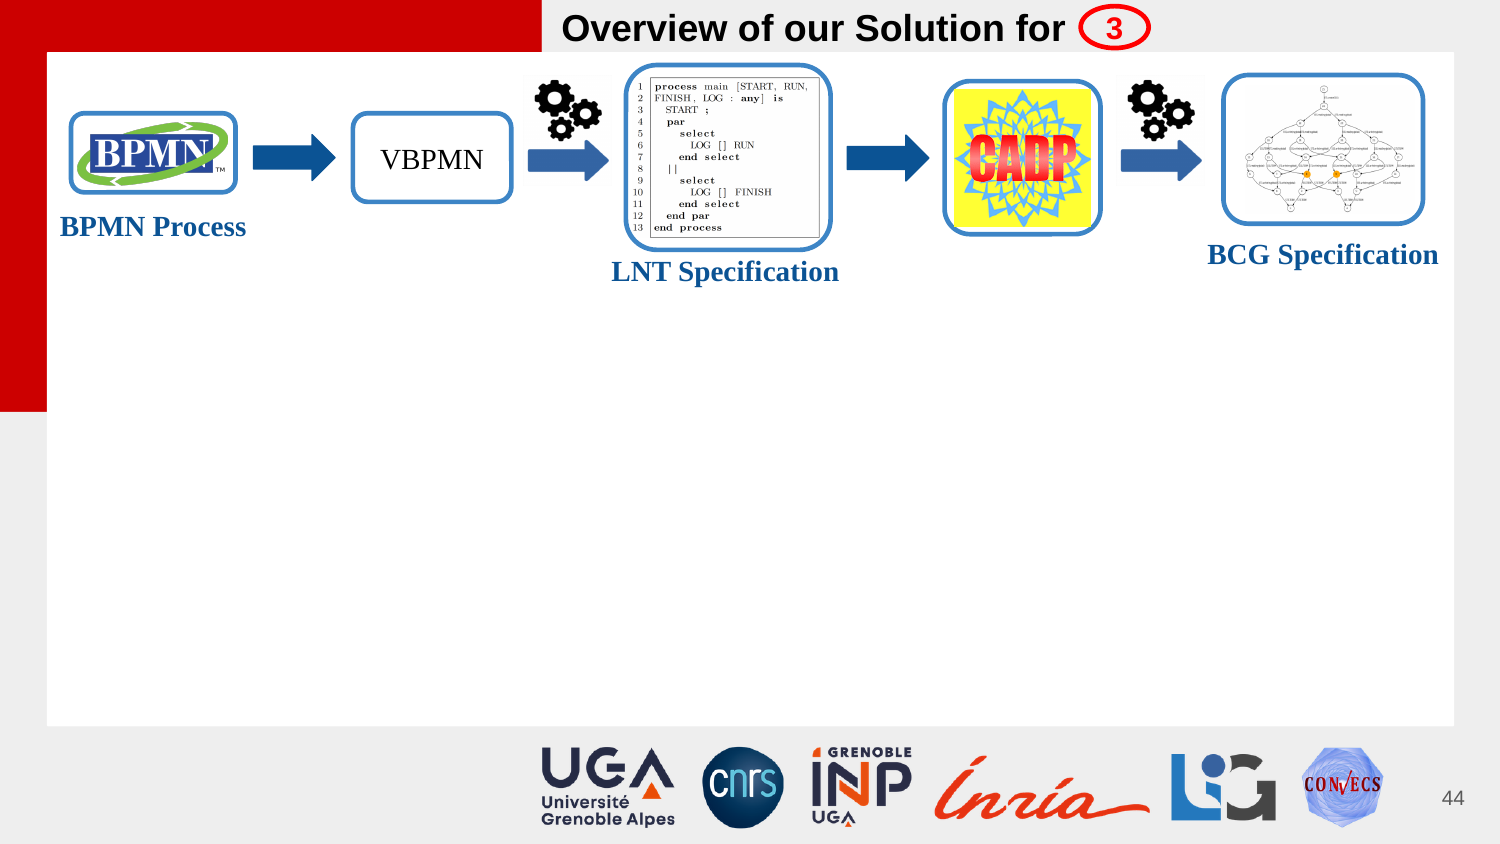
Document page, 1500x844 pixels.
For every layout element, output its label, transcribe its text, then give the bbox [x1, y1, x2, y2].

text_box BPMN Process [12, 197, 294, 252]
text_box [847, 135, 929, 181]
picture [0, 0, 1500, 844]
text_box [253, 134, 335, 181]
text_box VBPMN [352, 113, 512, 202]
text_box 3 [1080, 6, 1149, 49]
text_box BCG Specification [1182, 225, 1464, 281]
slide_number <numéro> [1389, 764, 1480, 830]
text_box LNT Specification [588, 248, 863, 291]
text_box Overview of our Solution for [546, 0, 1441, 55]
